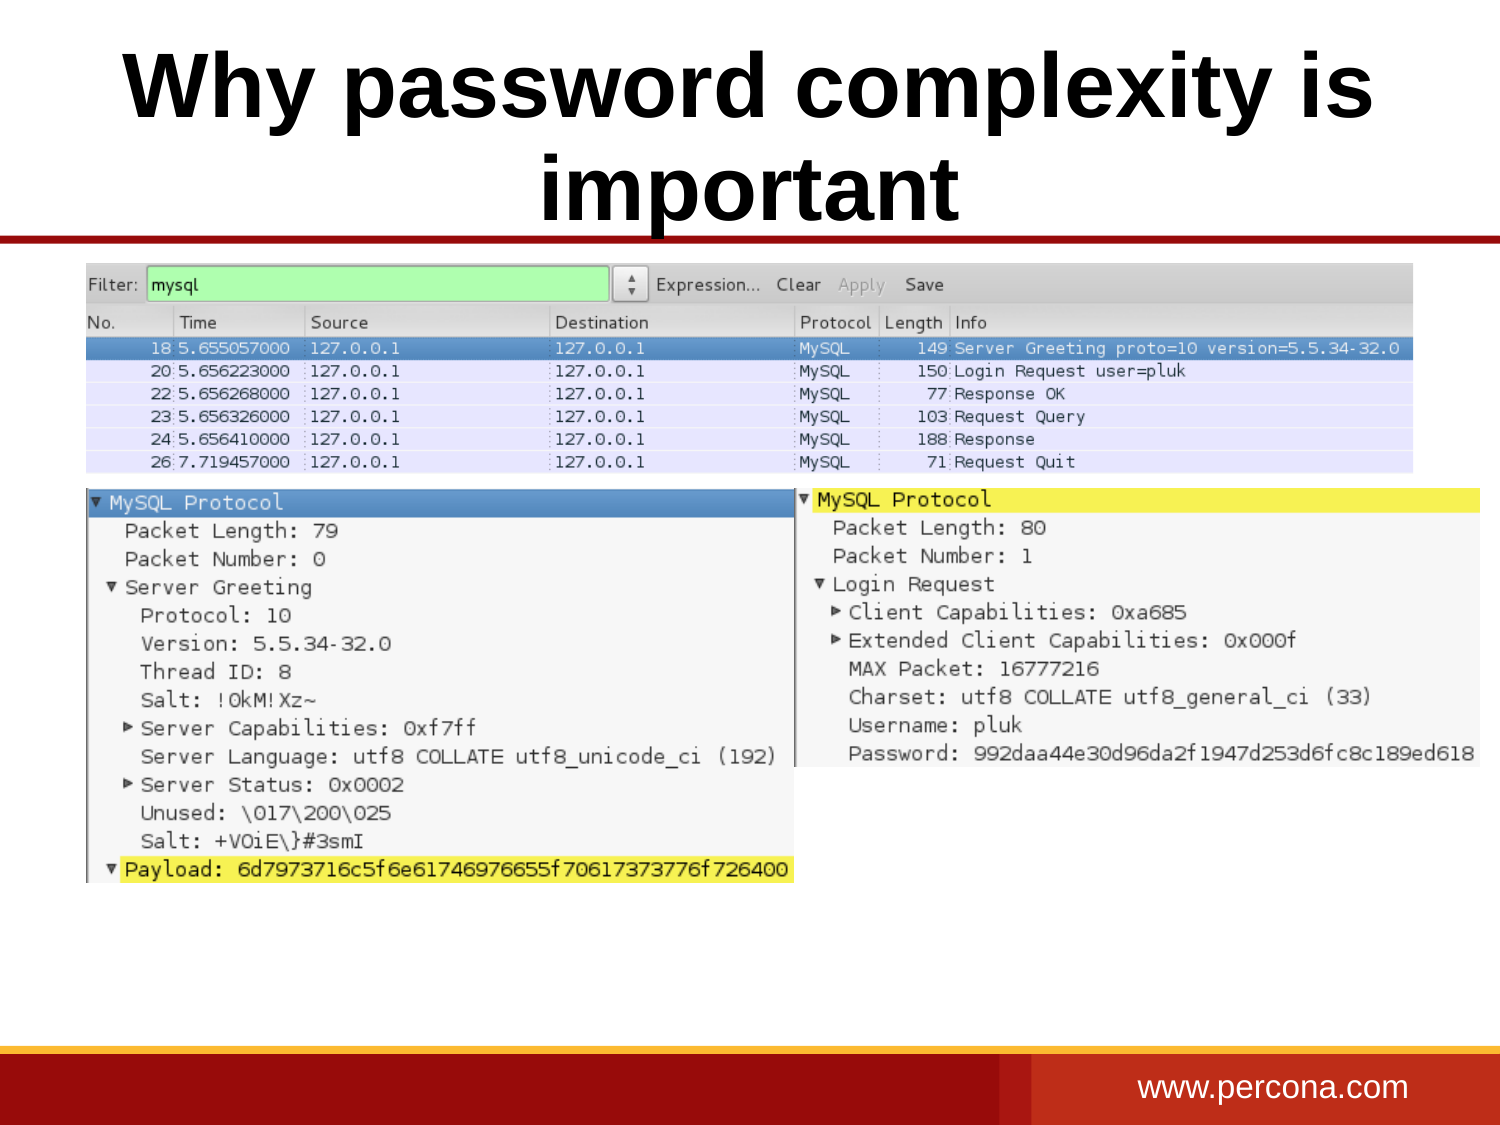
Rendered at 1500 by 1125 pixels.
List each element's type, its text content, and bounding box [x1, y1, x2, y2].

text_box Why password complexity is important [75, 44, 1425, 233]
text_box [86, 488, 1480, 883]
text_box [86, 263, 1414, 474]
